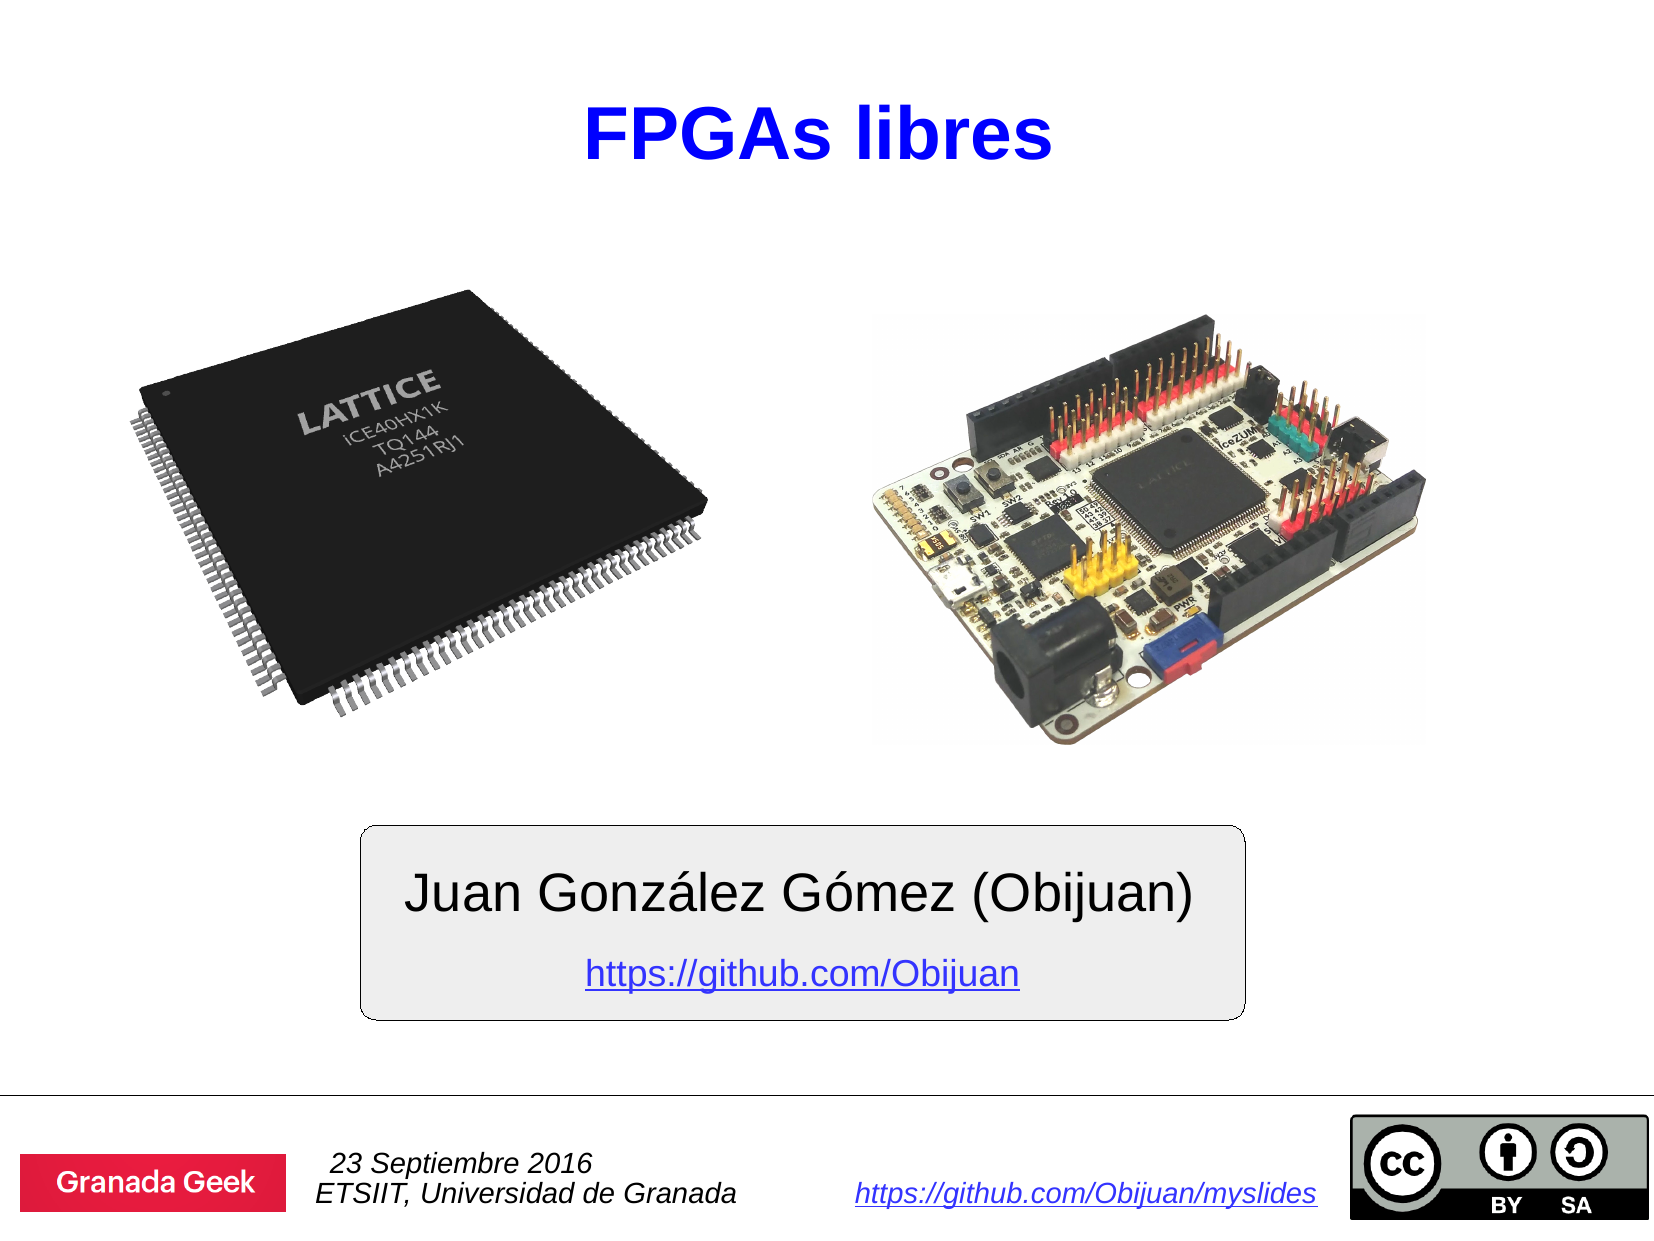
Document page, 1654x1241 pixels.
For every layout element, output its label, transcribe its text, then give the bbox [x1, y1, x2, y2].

text_box https://github.com/Obijuan/myslides [840, 1170, 1366, 1227]
picture [872, 314, 1426, 745]
title FPGAs libres [75, 30, 1564, 238]
text_box https://github.com/Obijuan [570, 945, 1036, 1002]
picture [1350, 1103, 1649, 1231]
picture [120, 281, 716, 721]
picture [20, 1154, 286, 1212]
text_box Juan González Gómez (Obijuan) [390, 855, 1231, 946]
text_box 23 Septiembre 2016 [315, 1140, 631, 1170]
text_box [360, 825, 1246, 1021]
text_box ETSIIT, Universidad de Granada [300, 1170, 781, 1231]
